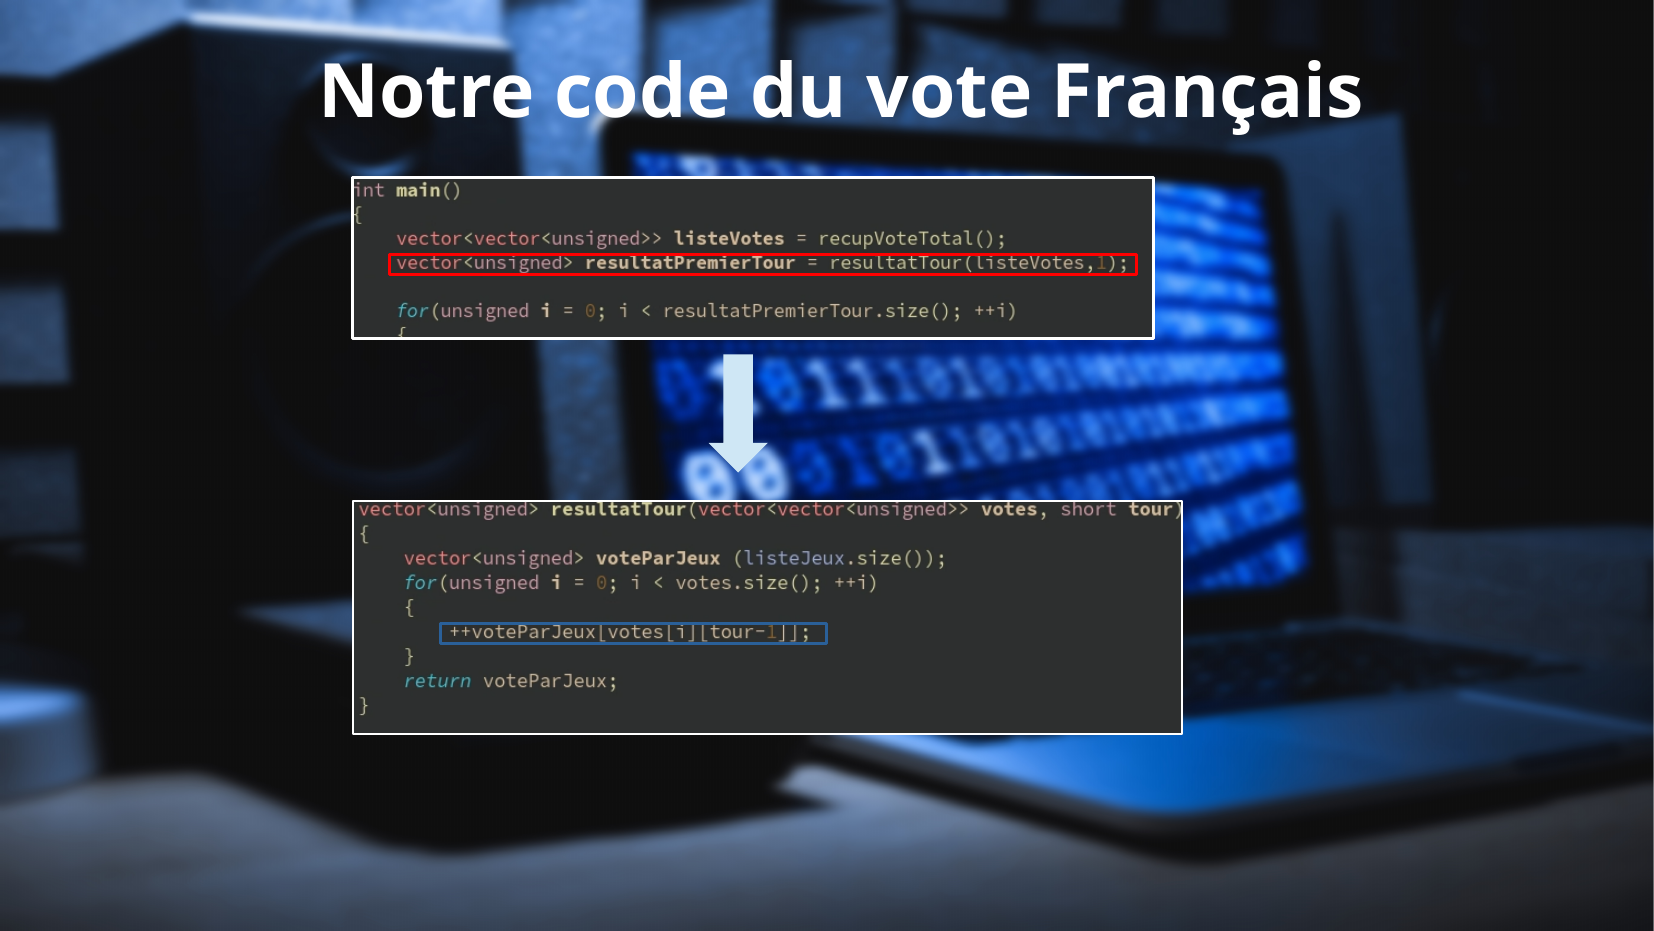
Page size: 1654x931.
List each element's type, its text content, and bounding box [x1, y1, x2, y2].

text_box [708, 354, 768, 473]
title Notre code du vote Français [236, 0, 1447, 180]
picture [354, 179, 1152, 338]
picture [0, 0, 1654, 931]
